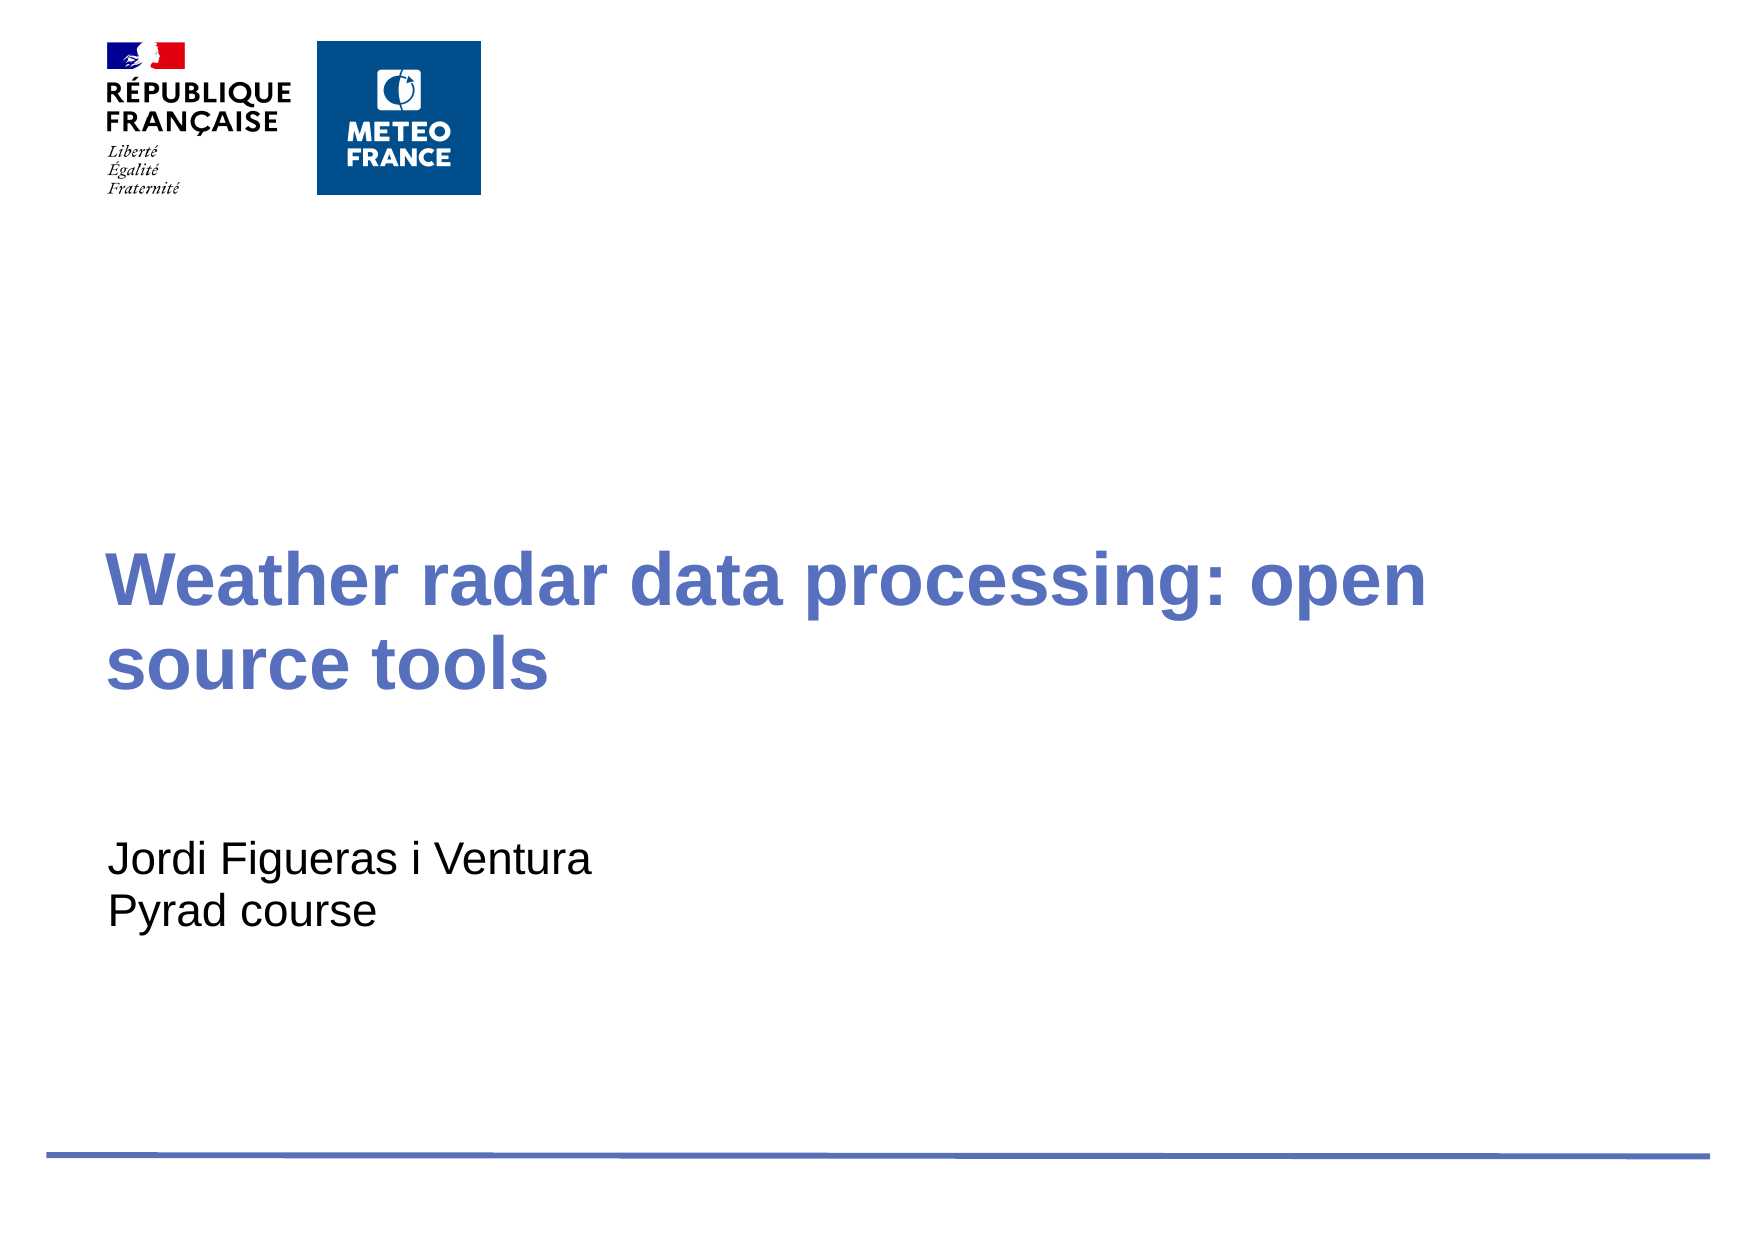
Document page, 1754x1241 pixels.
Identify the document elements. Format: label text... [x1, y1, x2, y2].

title Weather radar data processing: open source tools [105, 473, 1594, 770]
title Jordi Figueras i Ventura Pyrad course [107, 804, 1548, 965]
picture [106, 41, 297, 195]
picture [317, 41, 481, 195]
